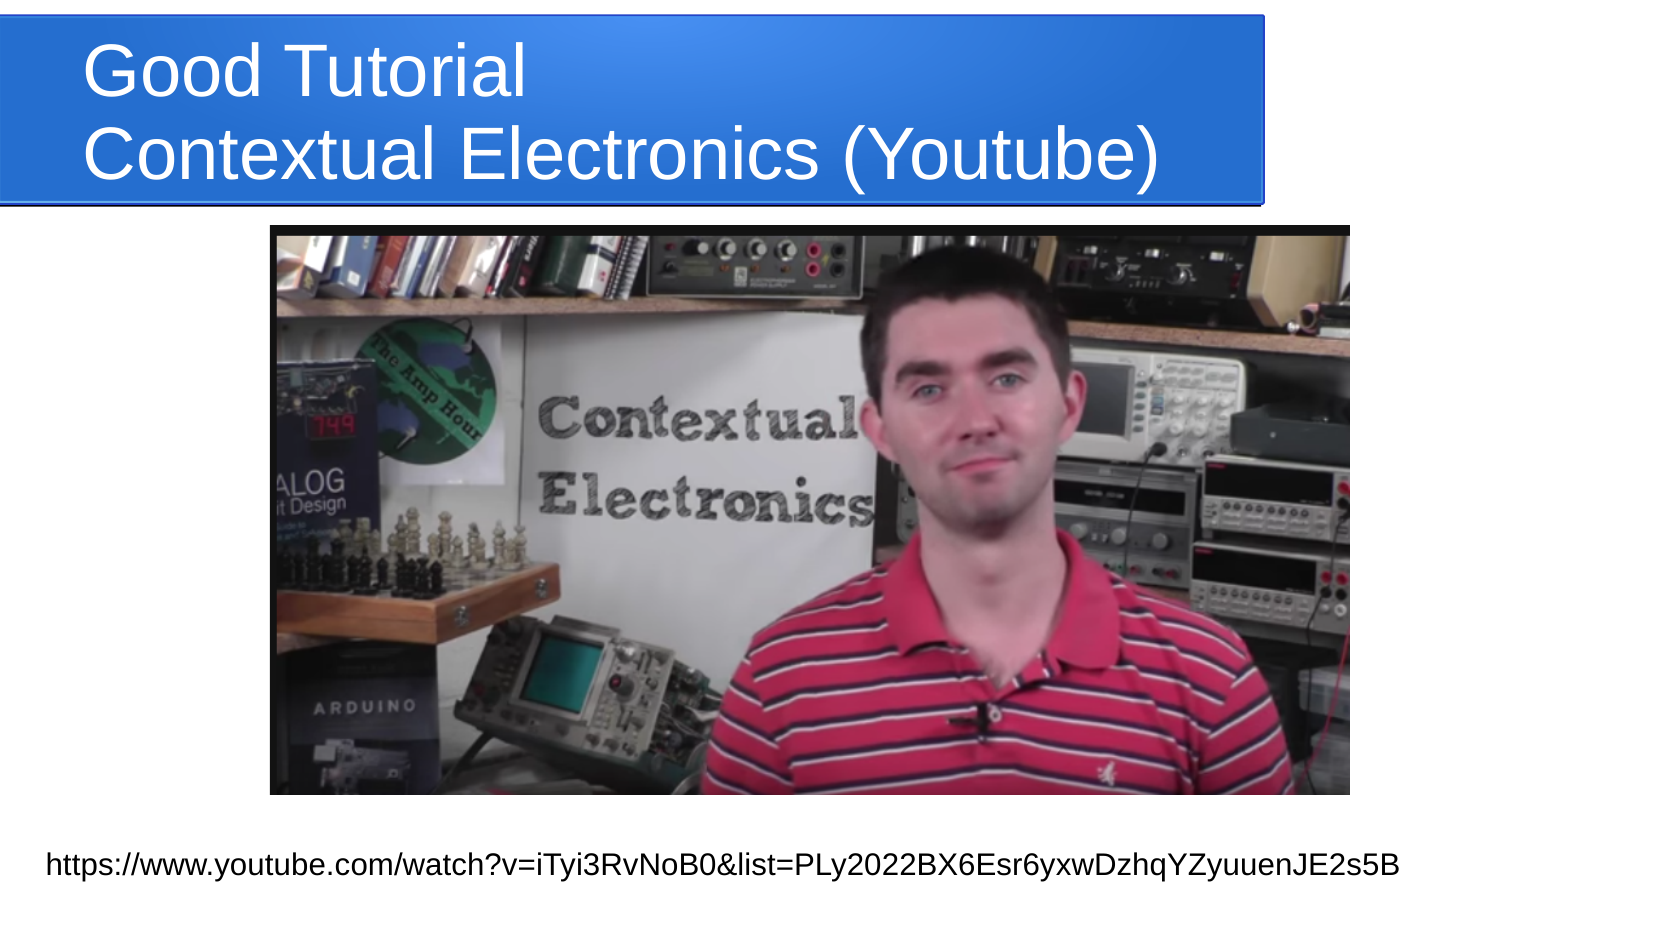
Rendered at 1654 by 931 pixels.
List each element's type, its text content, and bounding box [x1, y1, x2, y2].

picture [269, 225, 1350, 795]
text_box https://www.youtube.com/watch?v=iTyi3RvNoB0&list=PLy2022BX6Esr6yxwDzhqYZyuuenJE2s5B [30, 840, 1621, 897]
title Good Tutorial Contextual Electronics (Youtube) [82, 29, 1235, 196]
